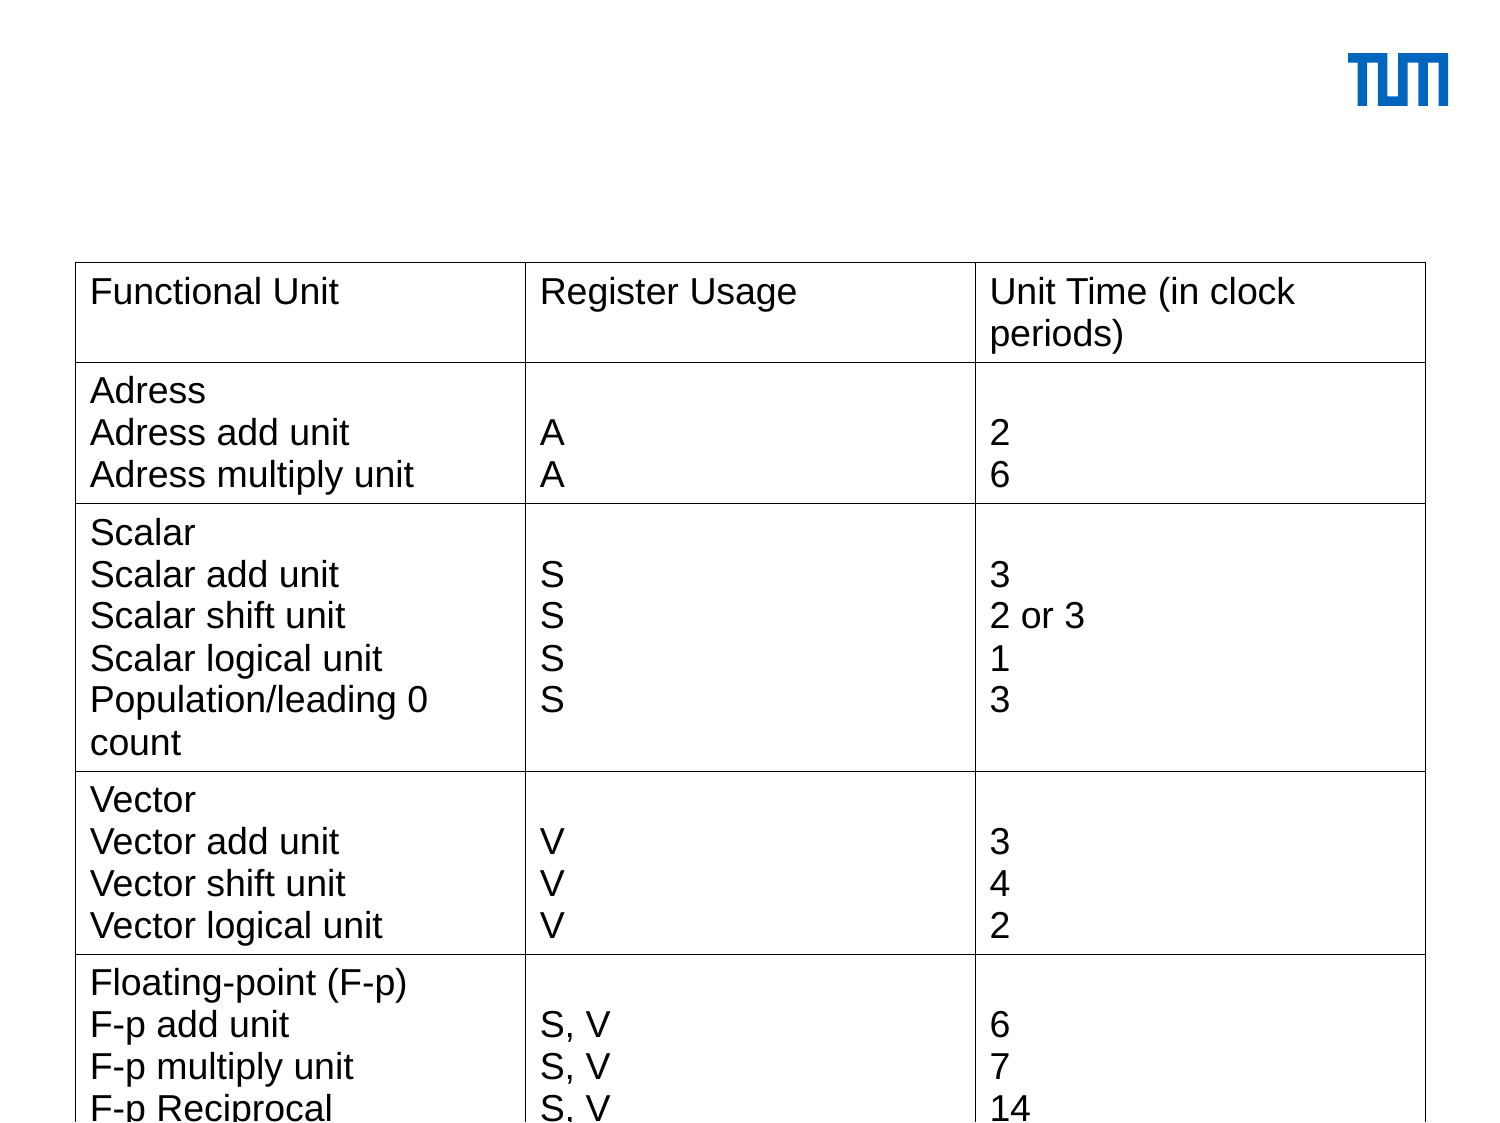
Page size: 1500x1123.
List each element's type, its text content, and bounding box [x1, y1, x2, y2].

table_cell S S S S [526, 504, 975, 771]
table_cell Adress Adress add unit Adress multiply unit [76, 363, 525, 503]
table_cell 6 7 14 [976, 955, 1425, 1122]
table_cell 2 6 [976, 363, 1425, 503]
table_cell 3 2 or 3 1 3 [976, 504, 1425, 771]
table_header Unit Time (in clock periods) [976, 263, 1425, 362]
table_header Functional Unit [76, 263, 525, 362]
table_cell Floating-point (F-p) F-p add unit F-p multiply unit F-p Reciprocal approximation unit [76, 955, 525, 1122]
table_cell V V V [526, 772, 975, 954]
table_cell 3 4 2 [976, 772, 1425, 954]
table_cell S, V S, V S, V [526, 955, 975, 1122]
table_header Register Usage [526, 263, 975, 362]
table_cell Scalar Scalar add unit Scalar shift unit Scalar logical unit Population/leading 0 count [76, 504, 525, 771]
table_cell A A [526, 363, 975, 503]
table_cell Vector Vector add unit Vector shift unit Vector logical unit [76, 772, 525, 954]
